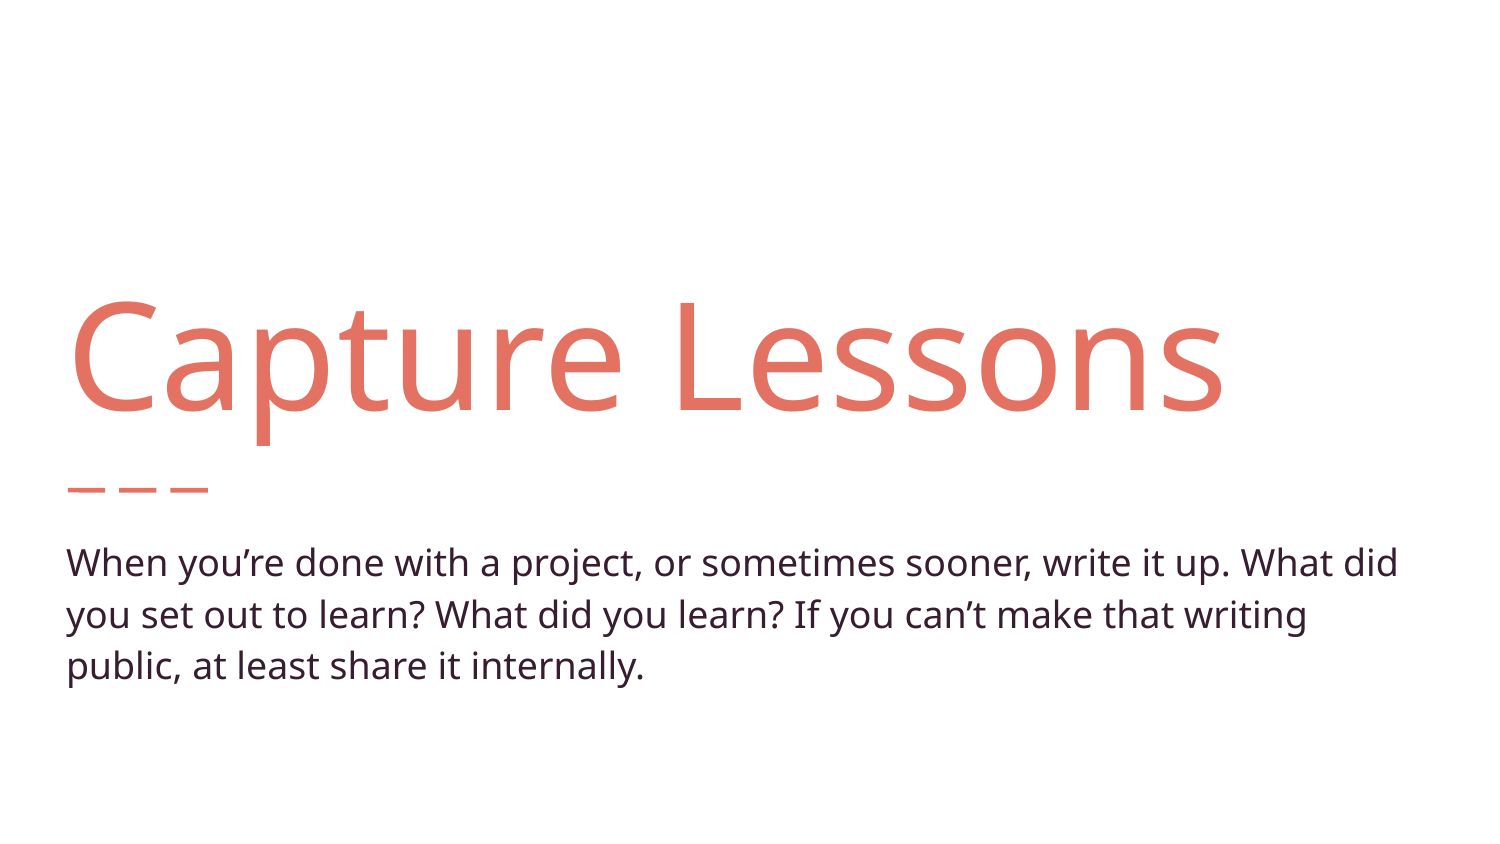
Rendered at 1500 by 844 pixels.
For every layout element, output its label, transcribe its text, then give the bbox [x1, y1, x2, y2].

list When you’re done with a project, or sometimes sooner, write it up. What did you set out to learn? What did you learn? If you can’t make that writing public, at least share it internally. [51, 517, 1449, 731]
title Capture Lessons [51, 132, 1449, 456]
